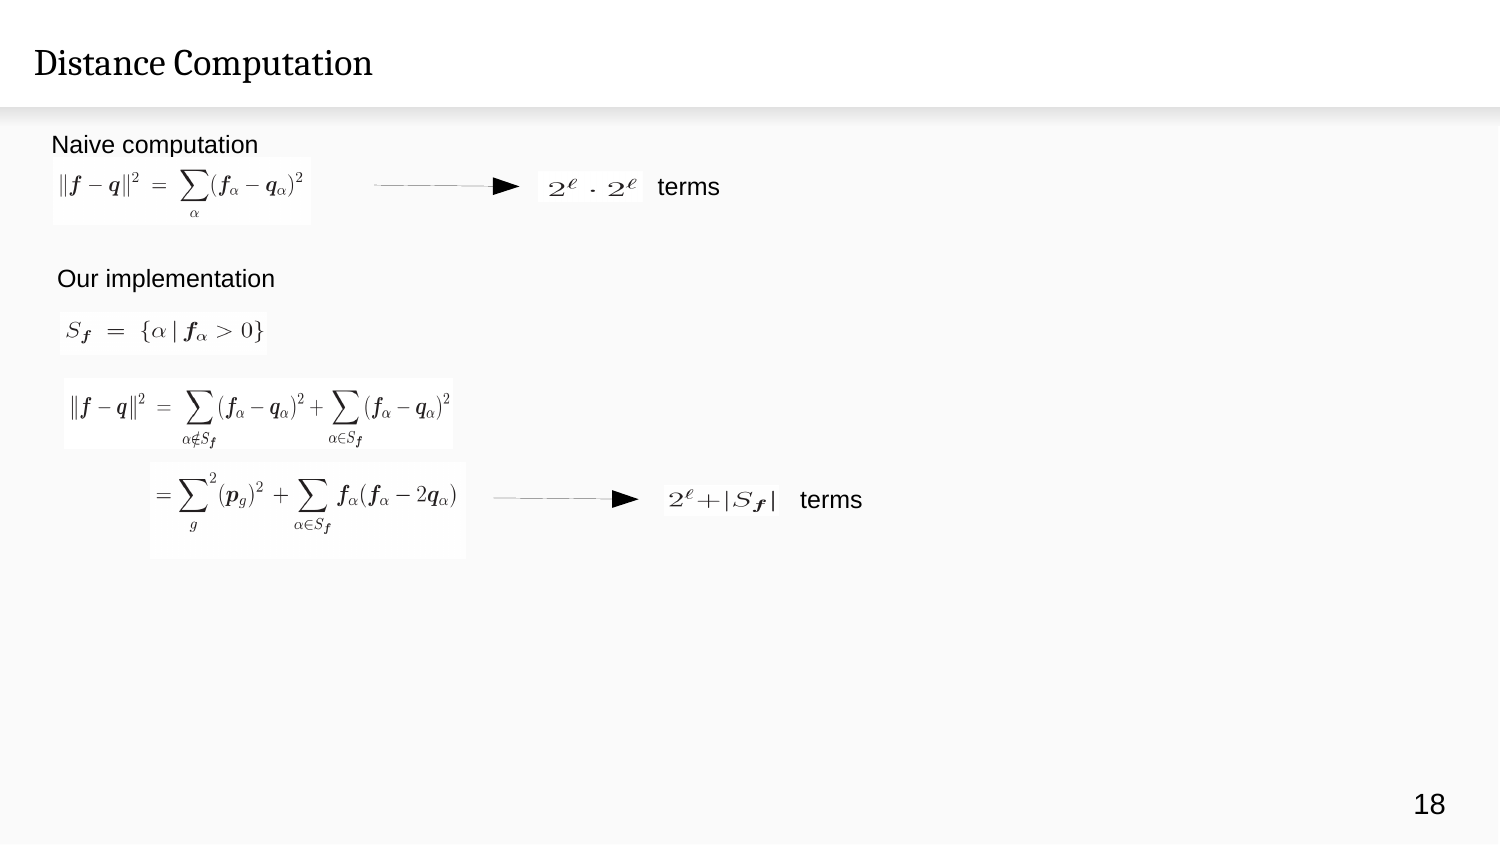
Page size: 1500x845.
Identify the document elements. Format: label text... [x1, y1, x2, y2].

picture [150, 458, 466, 559]
picture [53, 157, 311, 225]
text_box terms [642, 165, 736, 210]
title Distance Computation [34, 13, 1482, 113]
text_box Naive computation [36, 123, 275, 175]
picture [64, 378, 453, 449]
text_box terms [785, 478, 878, 523]
picture [538, 171, 642, 202]
text_box Our implementation [42, 257, 291, 302]
picture [60, 312, 267, 355]
picture [664, 485, 779, 516]
